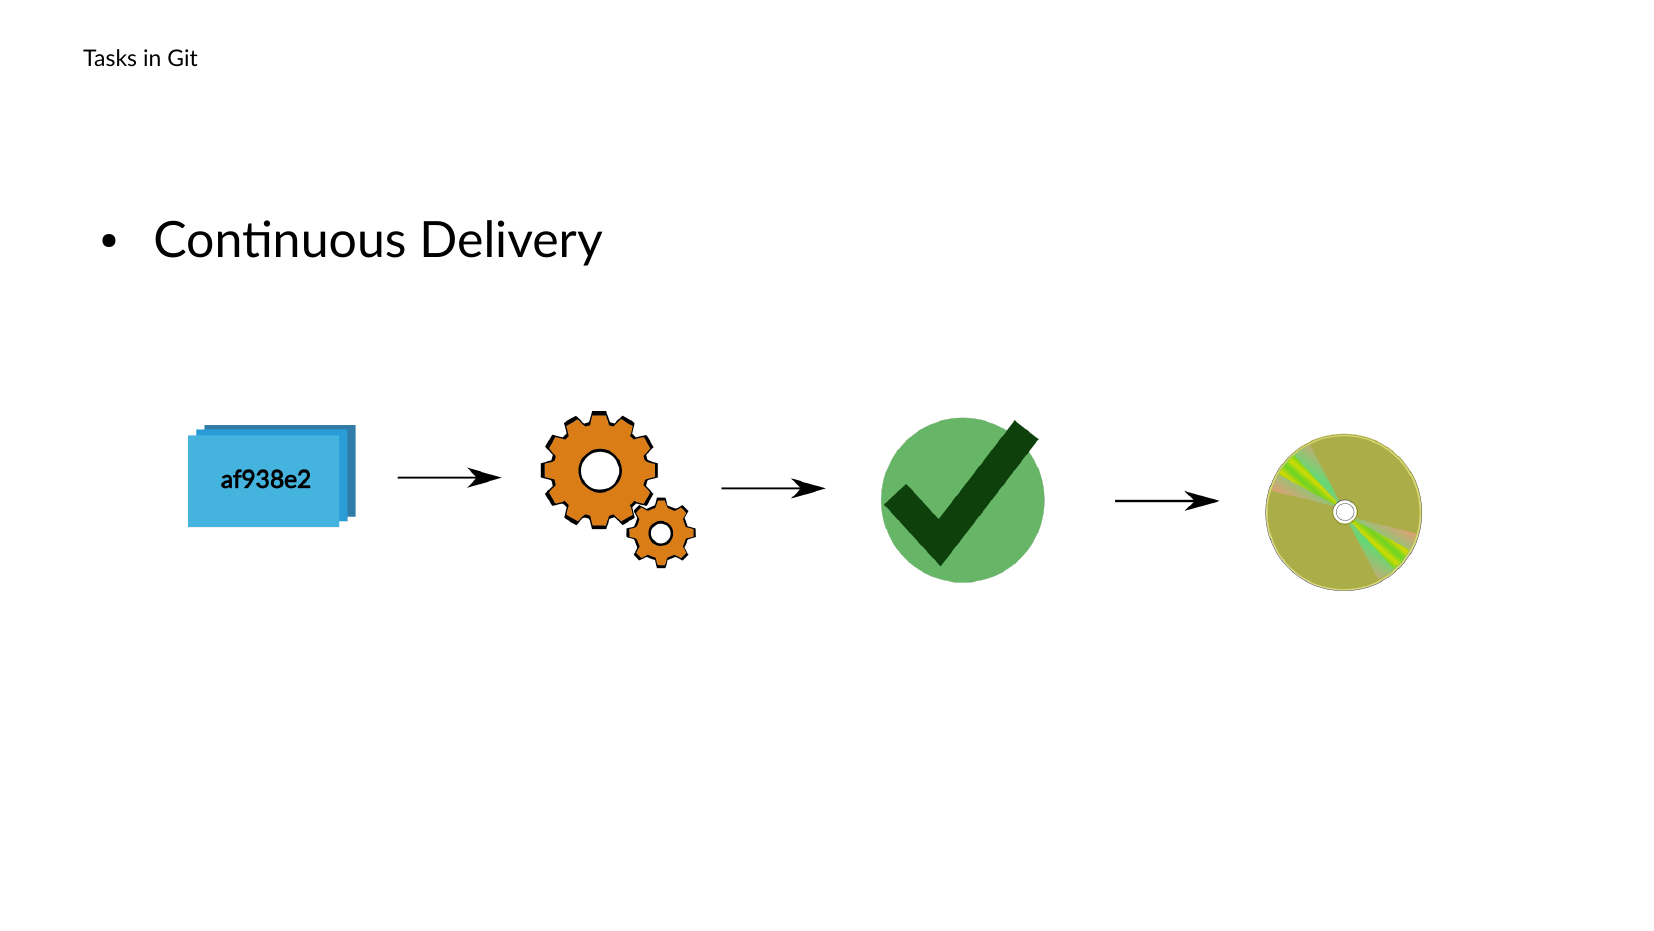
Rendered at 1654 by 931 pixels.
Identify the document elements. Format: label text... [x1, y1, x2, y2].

title Tasks in Git [83, 0, 1571, 119]
picture [188, 411, 1422, 591]
list Continuous Delivery [82, 217, 1571, 839]
